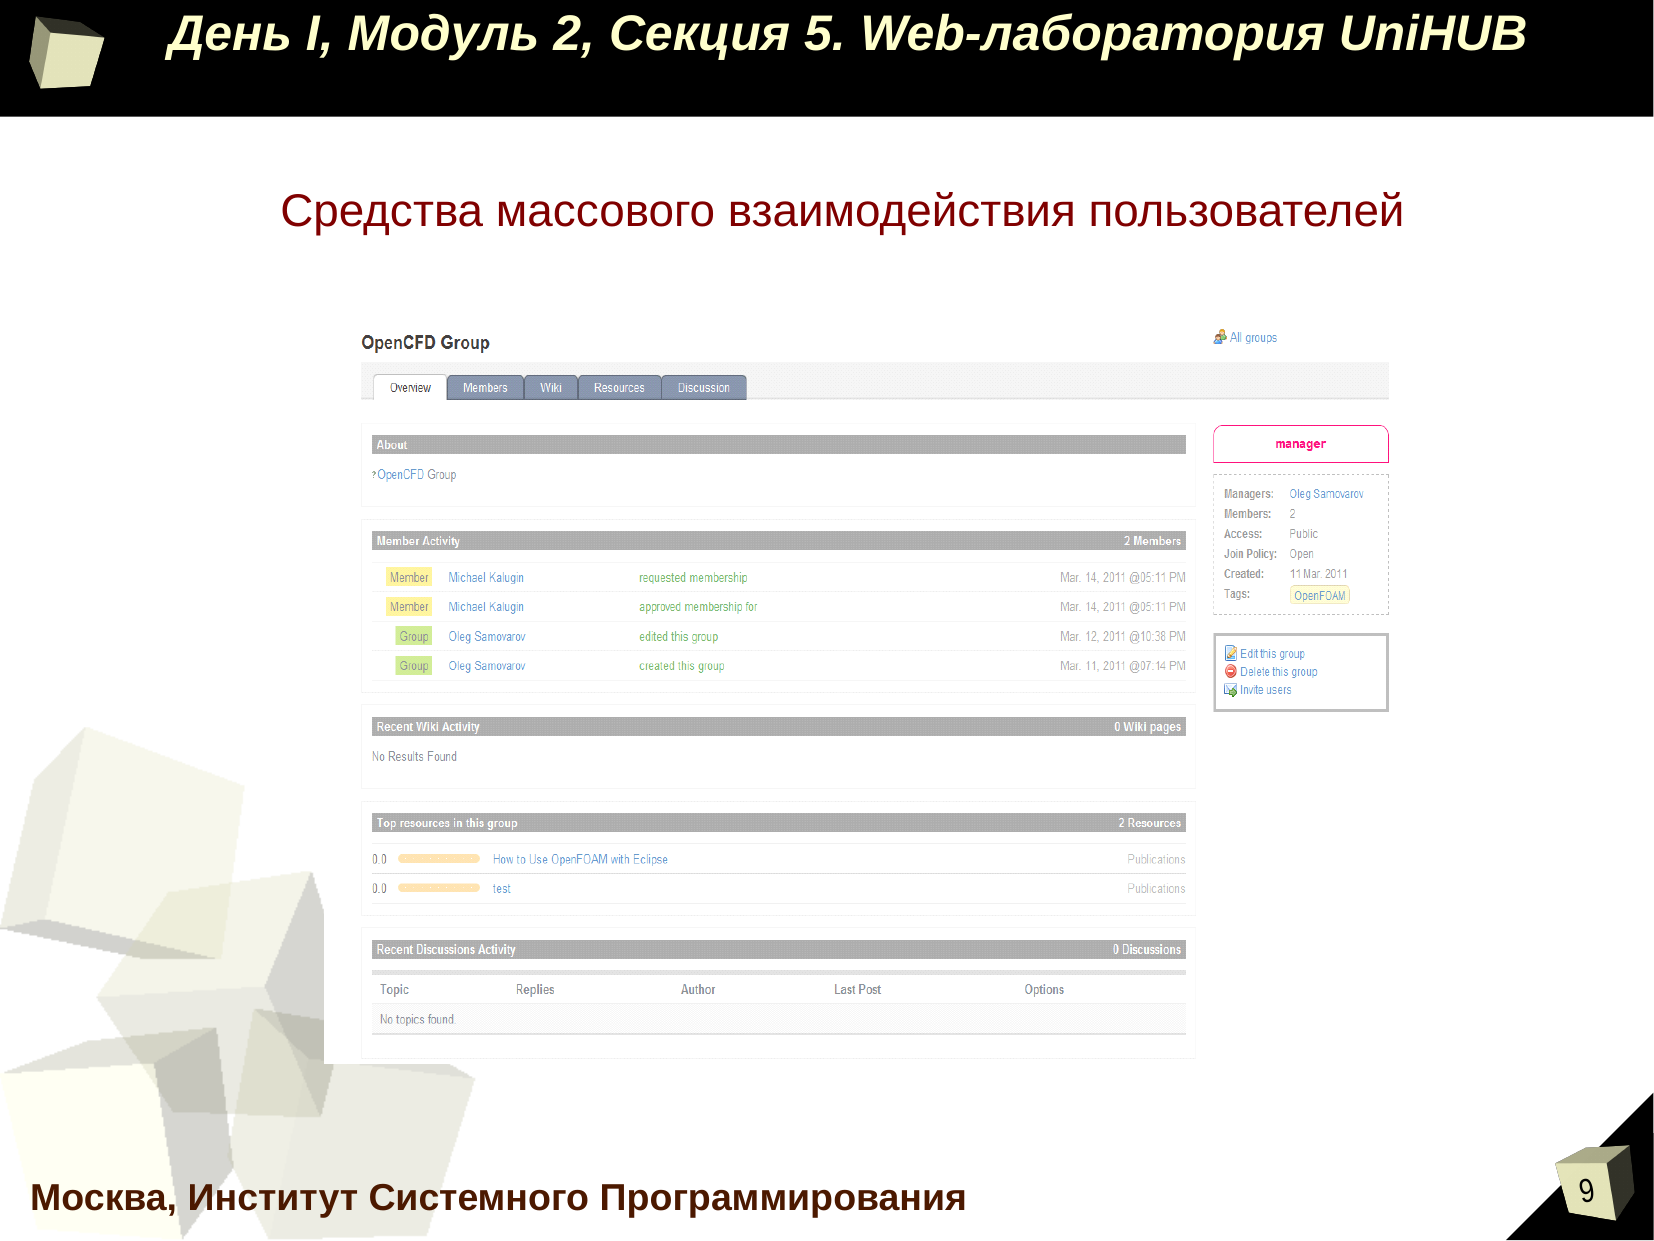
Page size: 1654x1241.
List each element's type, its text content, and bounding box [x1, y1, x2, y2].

picture [0, 324, 1425, 1241]
picture [464, 1193, 472, 1198]
text_box Средства массового взаимодействия пользователей [265, 177, 1437, 244]
